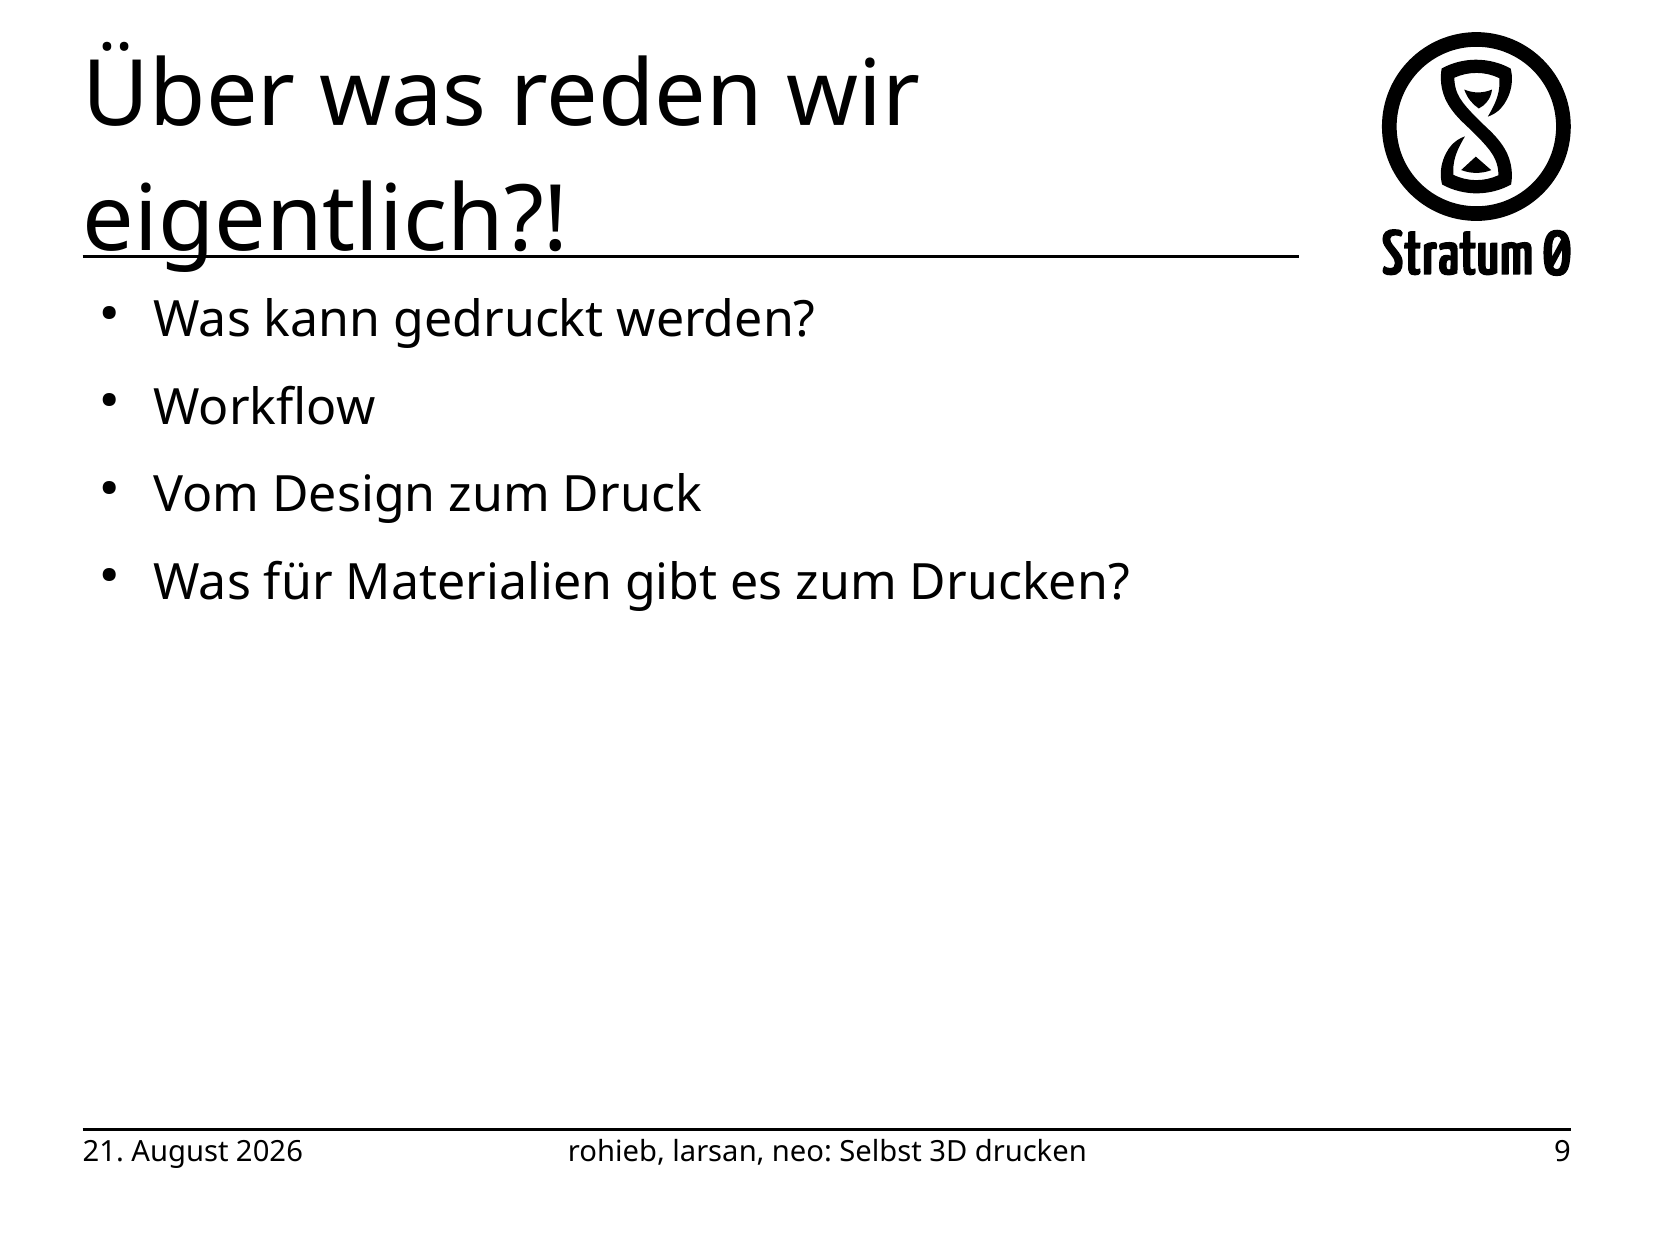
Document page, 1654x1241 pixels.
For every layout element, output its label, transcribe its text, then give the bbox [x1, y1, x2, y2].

list Was kann gedruckt werden? Workflow Vom Design zum Druck Was für Materialien gibt es zum Drucken? [82, 290, 1538, 1010]
title Über was reden wir eigentlich?! [82, 49, 1300, 257]
